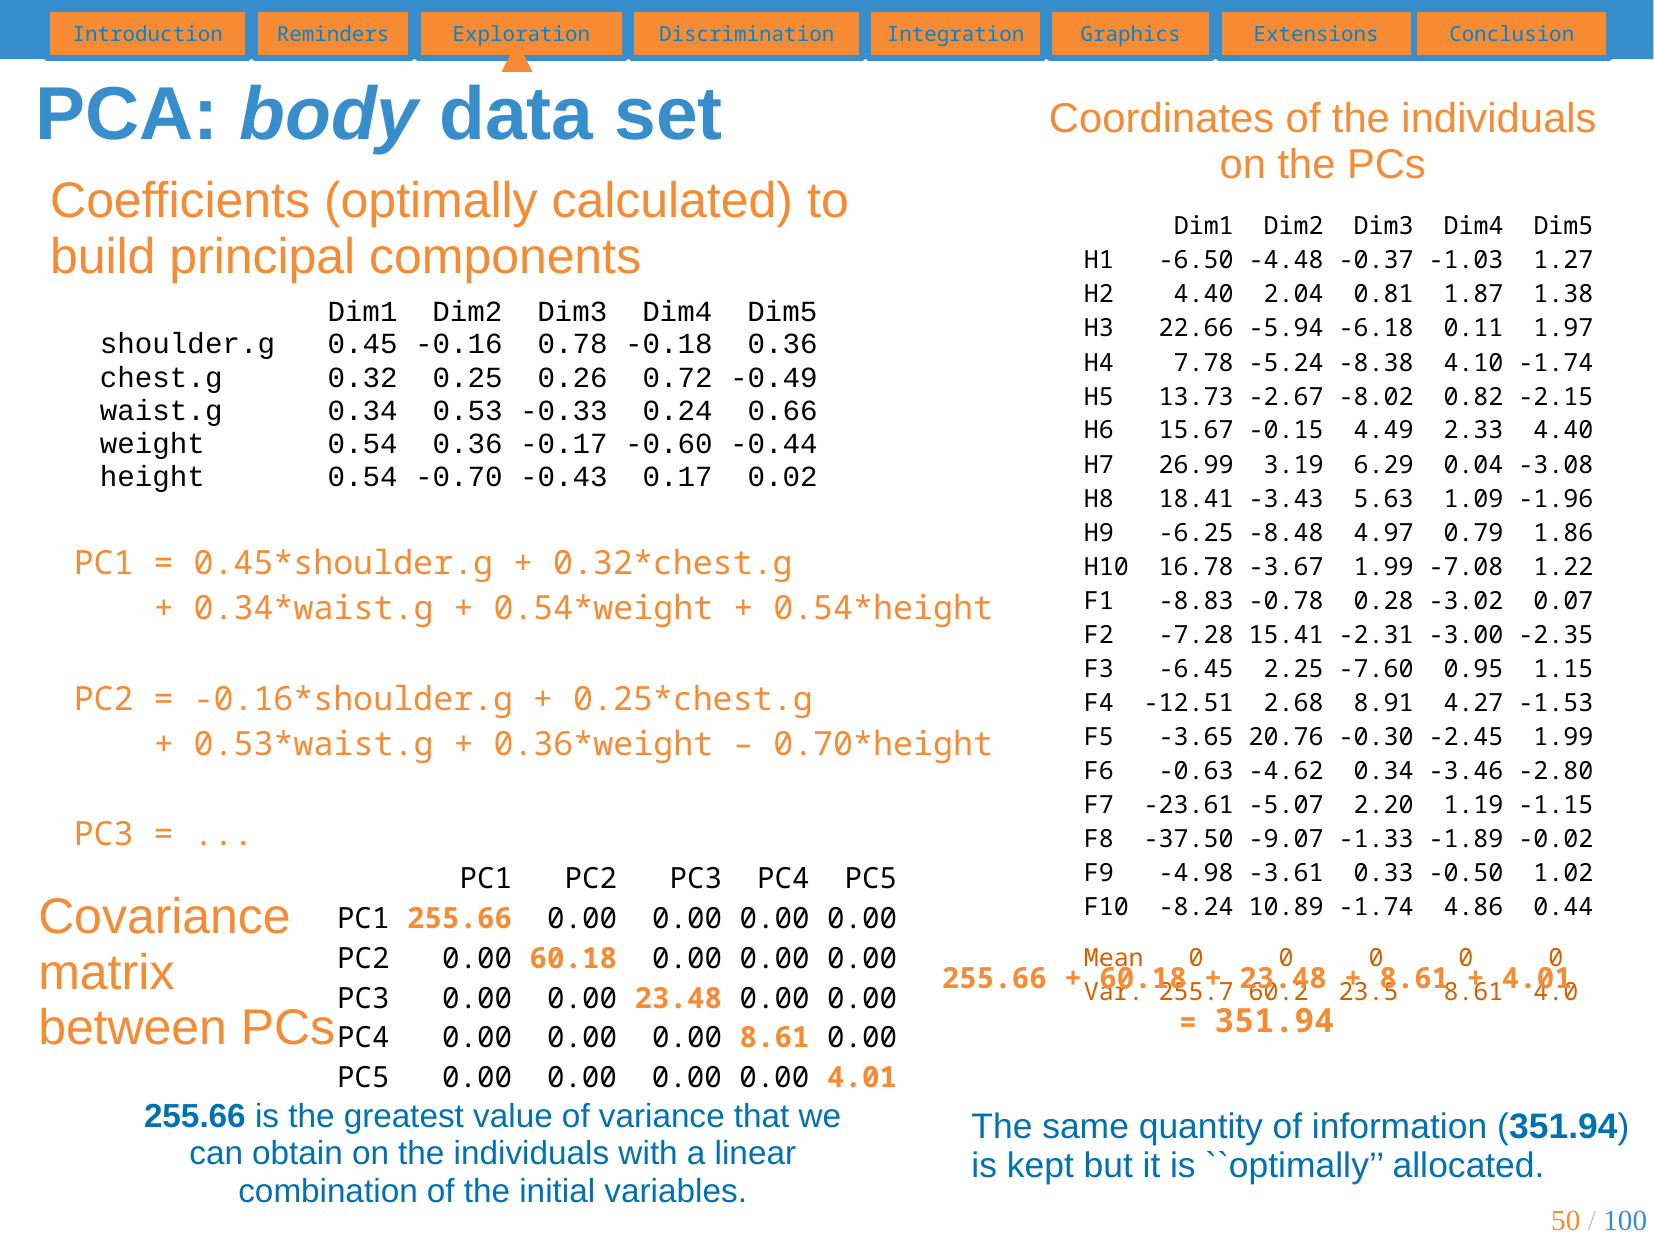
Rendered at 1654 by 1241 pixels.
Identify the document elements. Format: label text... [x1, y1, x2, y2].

text_box Covariance matrix between PCs [23, 880, 378, 1063]
text_box Dim1 Dim2 Dim3 Dim4 Dim5 shoulder.g 0.45 -0.16 0.78 -0.18 0.36 chest.g 0.32 0.25 0.26 0.72 -0.49 waist.g 0.34 0.53 -0.33 0.24 0.66 weight 0.54 0.36 -0.17 -0.60 -0.44 height 0.54 -0.70 -0.43 0.17 0.02 [85, 308, 863, 531]
text_box [502, 41, 532, 72]
text_box The same quantity of information (351.94) is kept but it is ``optimally’’ allocated. [956, 1098, 1654, 1233]
text_box Coefficients (optimally calculated) to build principal components [35, 165, 957, 308]
text_box Dim1 Dim2 Dim3 Dim4 Dim5 H1 -6.50 -4.48 -0.37 -1.03 1.27 H2 4.40 2.04 0.81 1.87 1.38 H3 22.66 -5.94 -6.18 0.11 1.97 H4 7.78 -5.24 -8.38 4.10 -1.74 H5 13.73 -2.67 -8.02 0.82 -2.15 H6 15.67 -0.15 4.49 2.33 4.40 H7 26.99 3.19 6.29 0.04 -3.08 H8 18.41 -3.43 5.63 1.09 -1.96 H9 -6.25 -8.48 4.97 0.79 1.86 H10 16.78 -3.67 1.99 -7.08 1.22 F1 -8.83 -0.78 0.28 -3.02 0.07 F2 -7.28 15.41 -2.31 -3.00 -2.35 F3 -6.45 2.25 -7.60 0.95 1.15 F4 -12.51 2.68 8.91 4.27 -1.53 F5 -3.65 20.76 -0.30 -2.45 1.99 F6 -0.63 -4.62 0.34 -3.46 -2.80 F7 -23.61 -5.07 2.20 1.19 -1.15 F8 -37.50 -9.07 -1.33 -1.89 -0.02 F9 -4.98 -3.61 0.33 -0.50 1.02 F10 -8.24 10.89 -1.74 4.86 0.44 Mean 0 0 0 0 0 Var. 255.7 60.2 23.5 8.61 4.0 [1068, 207, 1619, 919]
text_box PC1 PC2 PC3 PC4 PC5 PC1 255.66 0.00 0.00 0.00 0.00 PC2 0.00 60.18 0.00 0.00 0.00 PC3 0.00 0.00 23.48 0.00 0.00 PC4 0.00 0.00 0.00 8.61 0.00 PC5 0.00 0.00 0.00 0.00 4.01 [194, 850, 1040, 1144]
text_box PC1 = 0.45*shoulder.g + 0.32*chest.g + 0.34*waist.g + 0.54*weight + 0.54*height PC2 = -0.16*shoulder.g + 0.25*chest.g + 0.53*waist.g + 0.36*weight – 0.70*height PC3 = ... [59, 531, 1016, 818]
text_box 255.66 is the greatest value of variance that we can obtain on the individuals with a linear combination of the initial variables. [112, 1090, 875, 1217]
text_box Coordinates of the individuals on the PCs [1015, 86, 1630, 207]
text_box 255.66 + 60.18 + 23.48 + 8.61 + 4.01 = 351.94 [919, 949, 1595, 1040]
title PCA: body data set [35, 61, 1571, 166]
